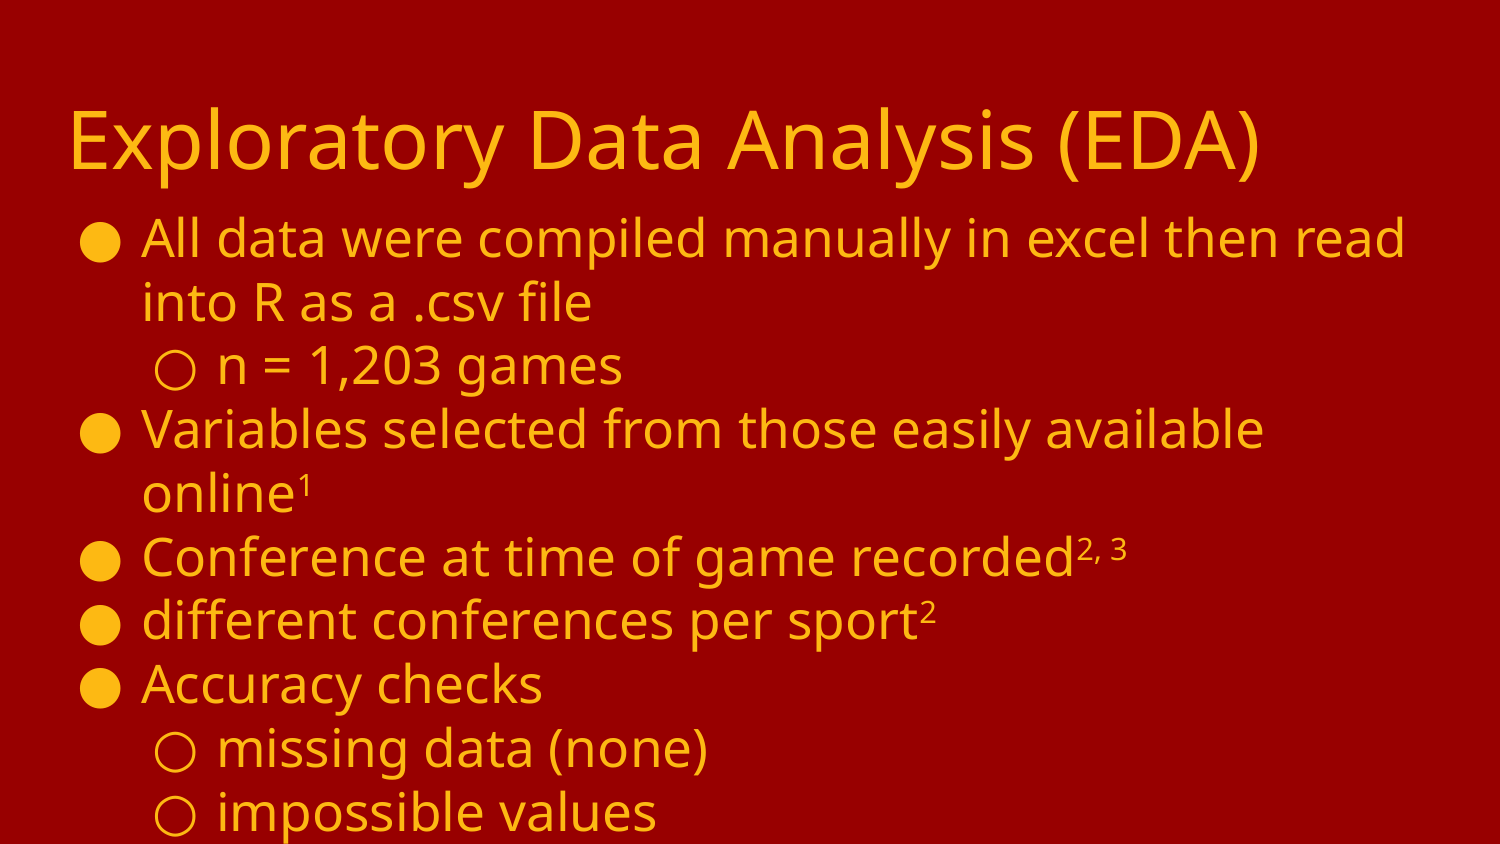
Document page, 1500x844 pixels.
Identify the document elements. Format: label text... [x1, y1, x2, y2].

title Exploratory Data Analysis (EDA) [51, 72, 1449, 167]
list All data were compiled manually in excel then read into R as a .csv file n = 1,203 games Variables selected from those easily available online1 Conference at time of game recorded2, 3 different conferences per sport2 Accuracy checks missing data (none) impossible values similar values (Northern Iowa vs. Northern Illinois, MVC vs. MAC, etc.) [51, 189, 1449, 844]
